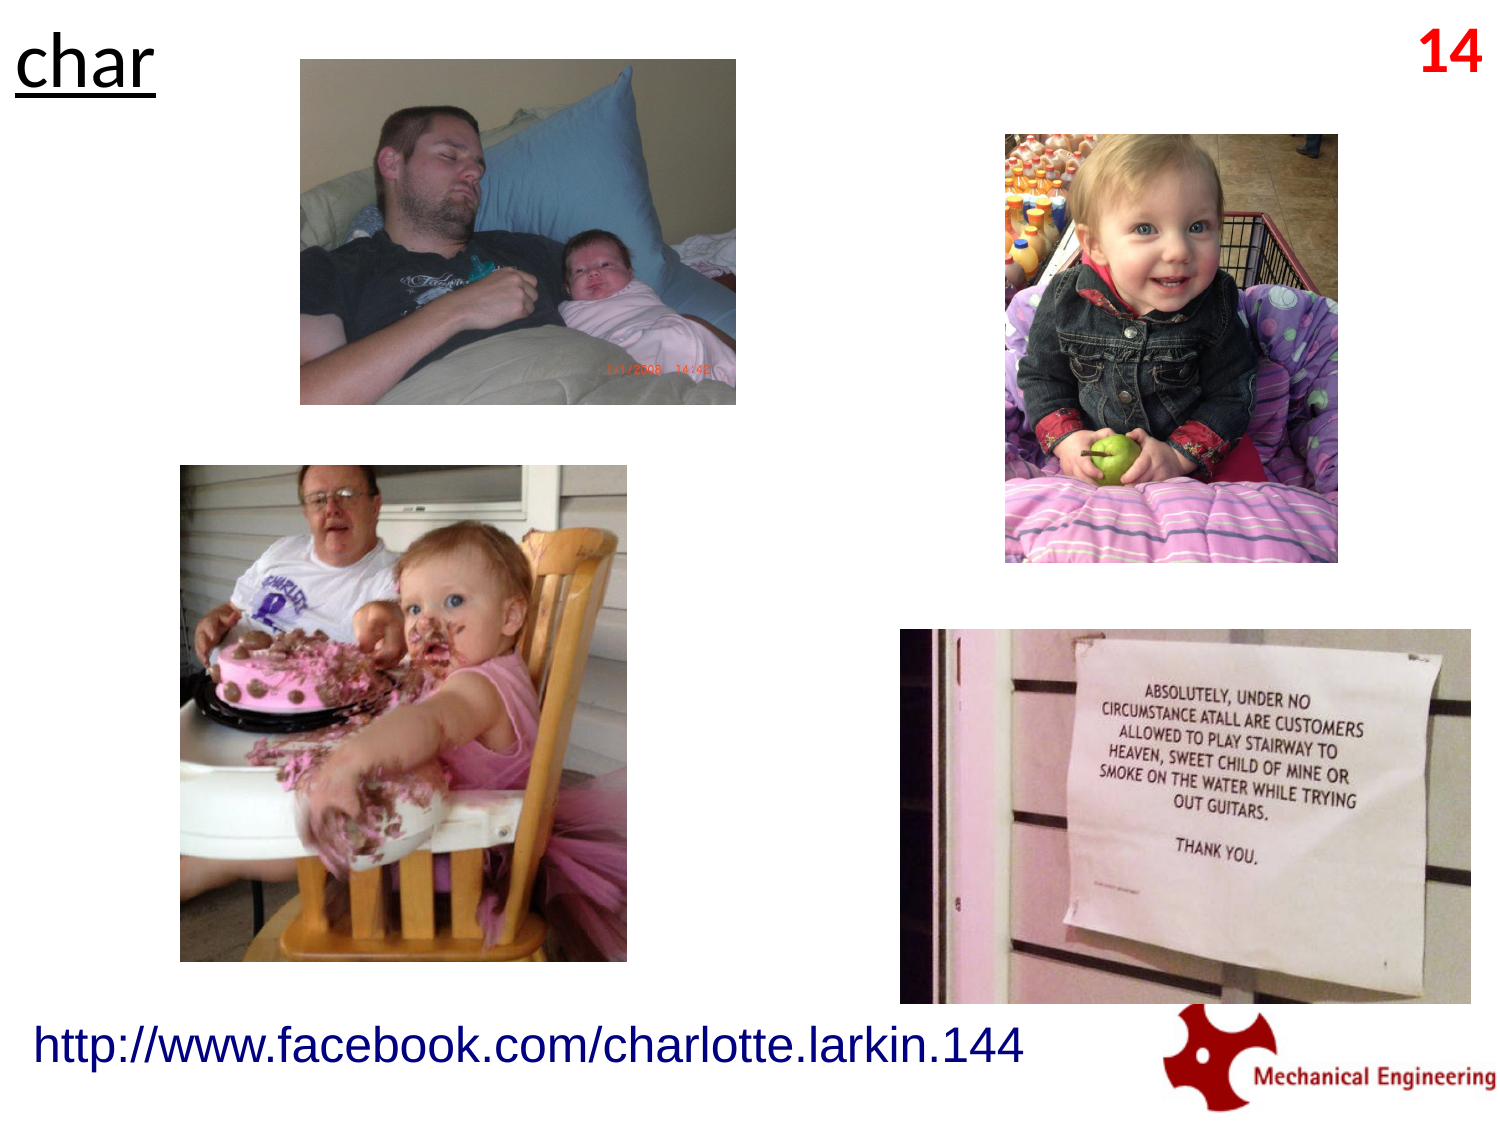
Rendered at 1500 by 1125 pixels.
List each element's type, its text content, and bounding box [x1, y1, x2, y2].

picture [1005, 134, 1338, 563]
text_box http://www.facebook.com/charlotte.larkin.144 [18, 1009, 1171, 1081]
title char [0, 0, 1365, 150]
picture [900, 629, 1497, 1113]
text_box 14 [1400, 0, 1499, 93]
picture [180, 464, 627, 962]
picture [300, 59, 736, 405]
